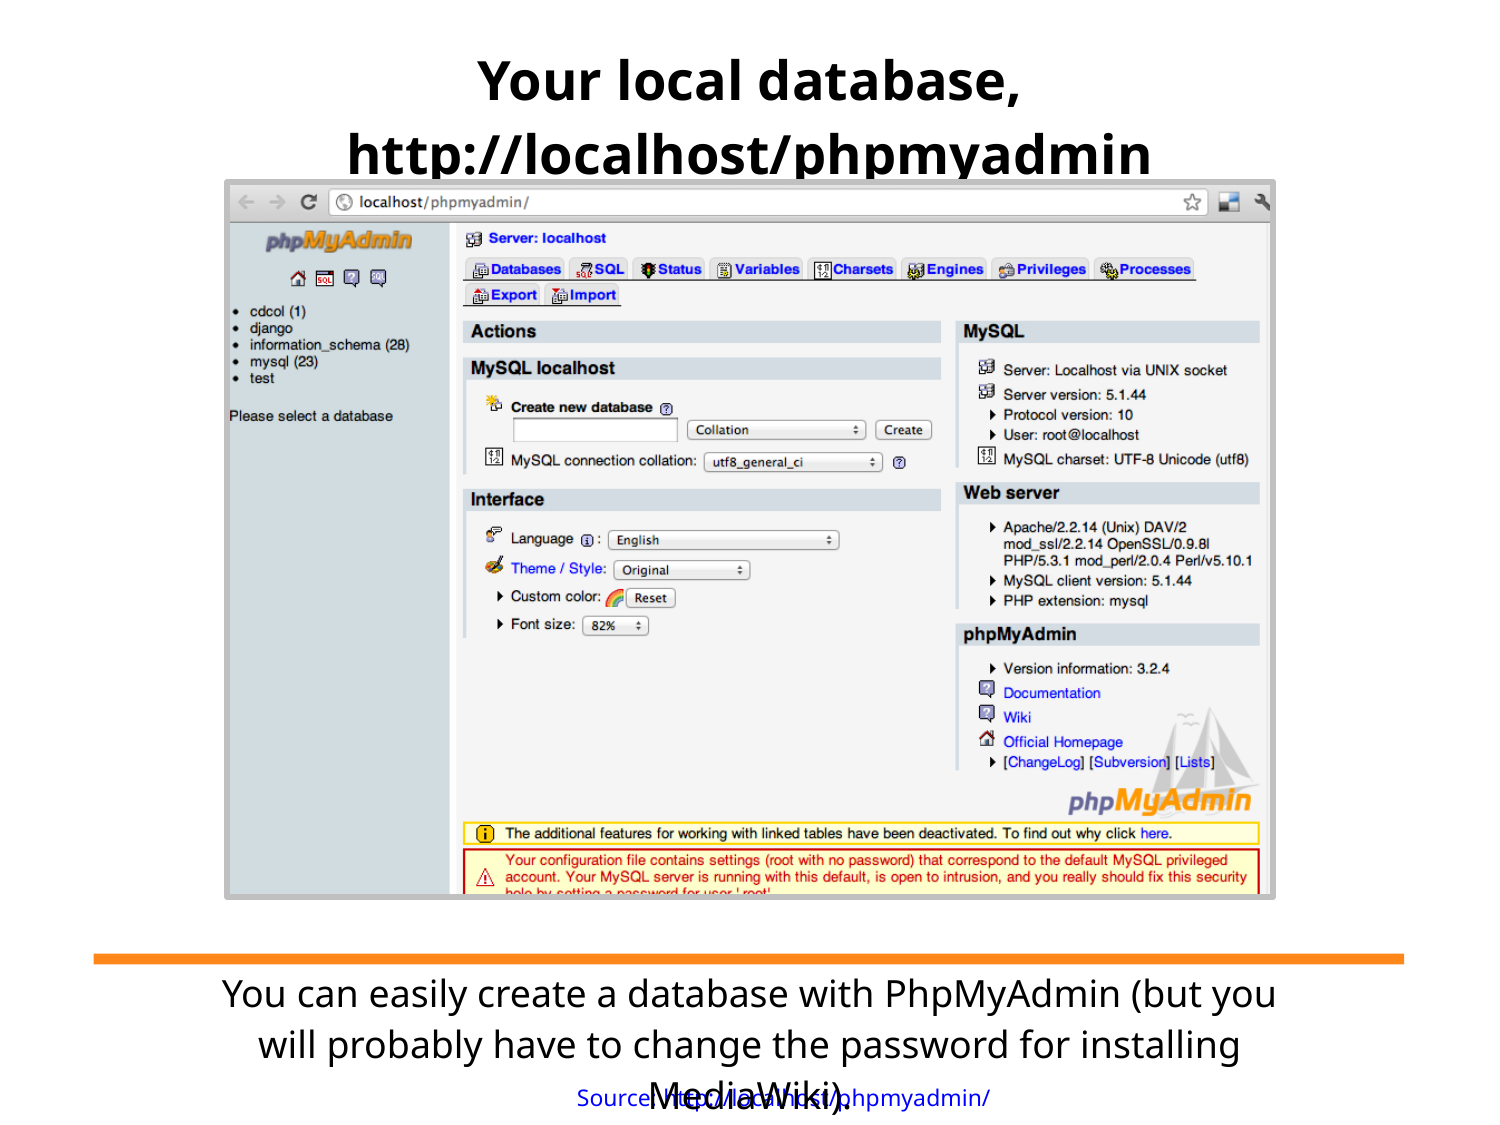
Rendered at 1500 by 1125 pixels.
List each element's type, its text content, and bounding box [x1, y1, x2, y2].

title Your local database, http://localhost/phpmyadmin [75, 44, 1426, 188]
text_box Source: http://localhost/phpmyadmin/ [562, 1074, 938, 1115]
picture [0, 0, 1500, 1125]
text_box You can easily create a database with PhpMyAdmin (but you will probably have to change the password for installing MediaWiki). [196, 960, 1305, 1064]
